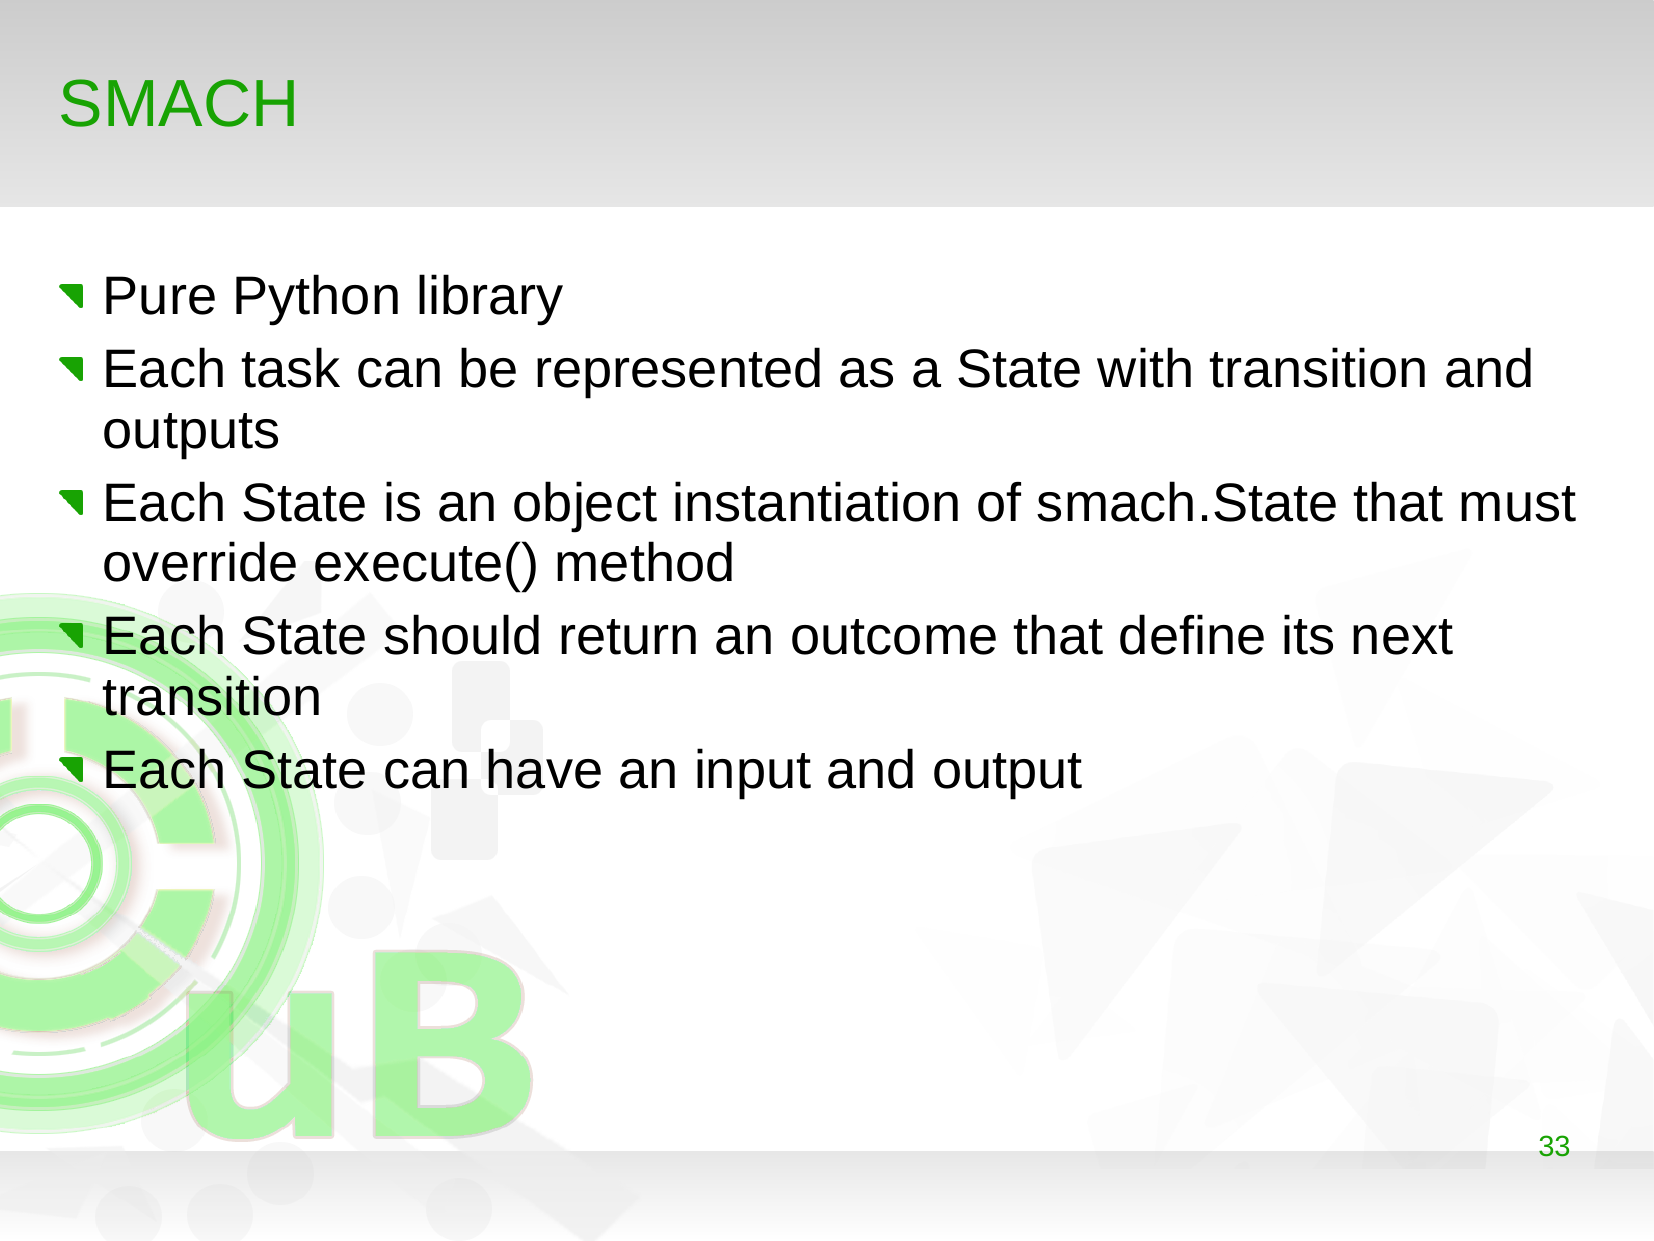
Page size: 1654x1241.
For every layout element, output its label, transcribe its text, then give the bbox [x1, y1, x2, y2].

list Pure Python library Each task can be represented as a State with transition and outputs Each State is an object instantiation of smach.State that must override execute() method Each State should return an outcome that define its next transition Each State can have an input and output [59, 265, 1595, 986]
picture [915, 548, 1654, 1169]
title SMACH [59, 19, 1595, 188]
